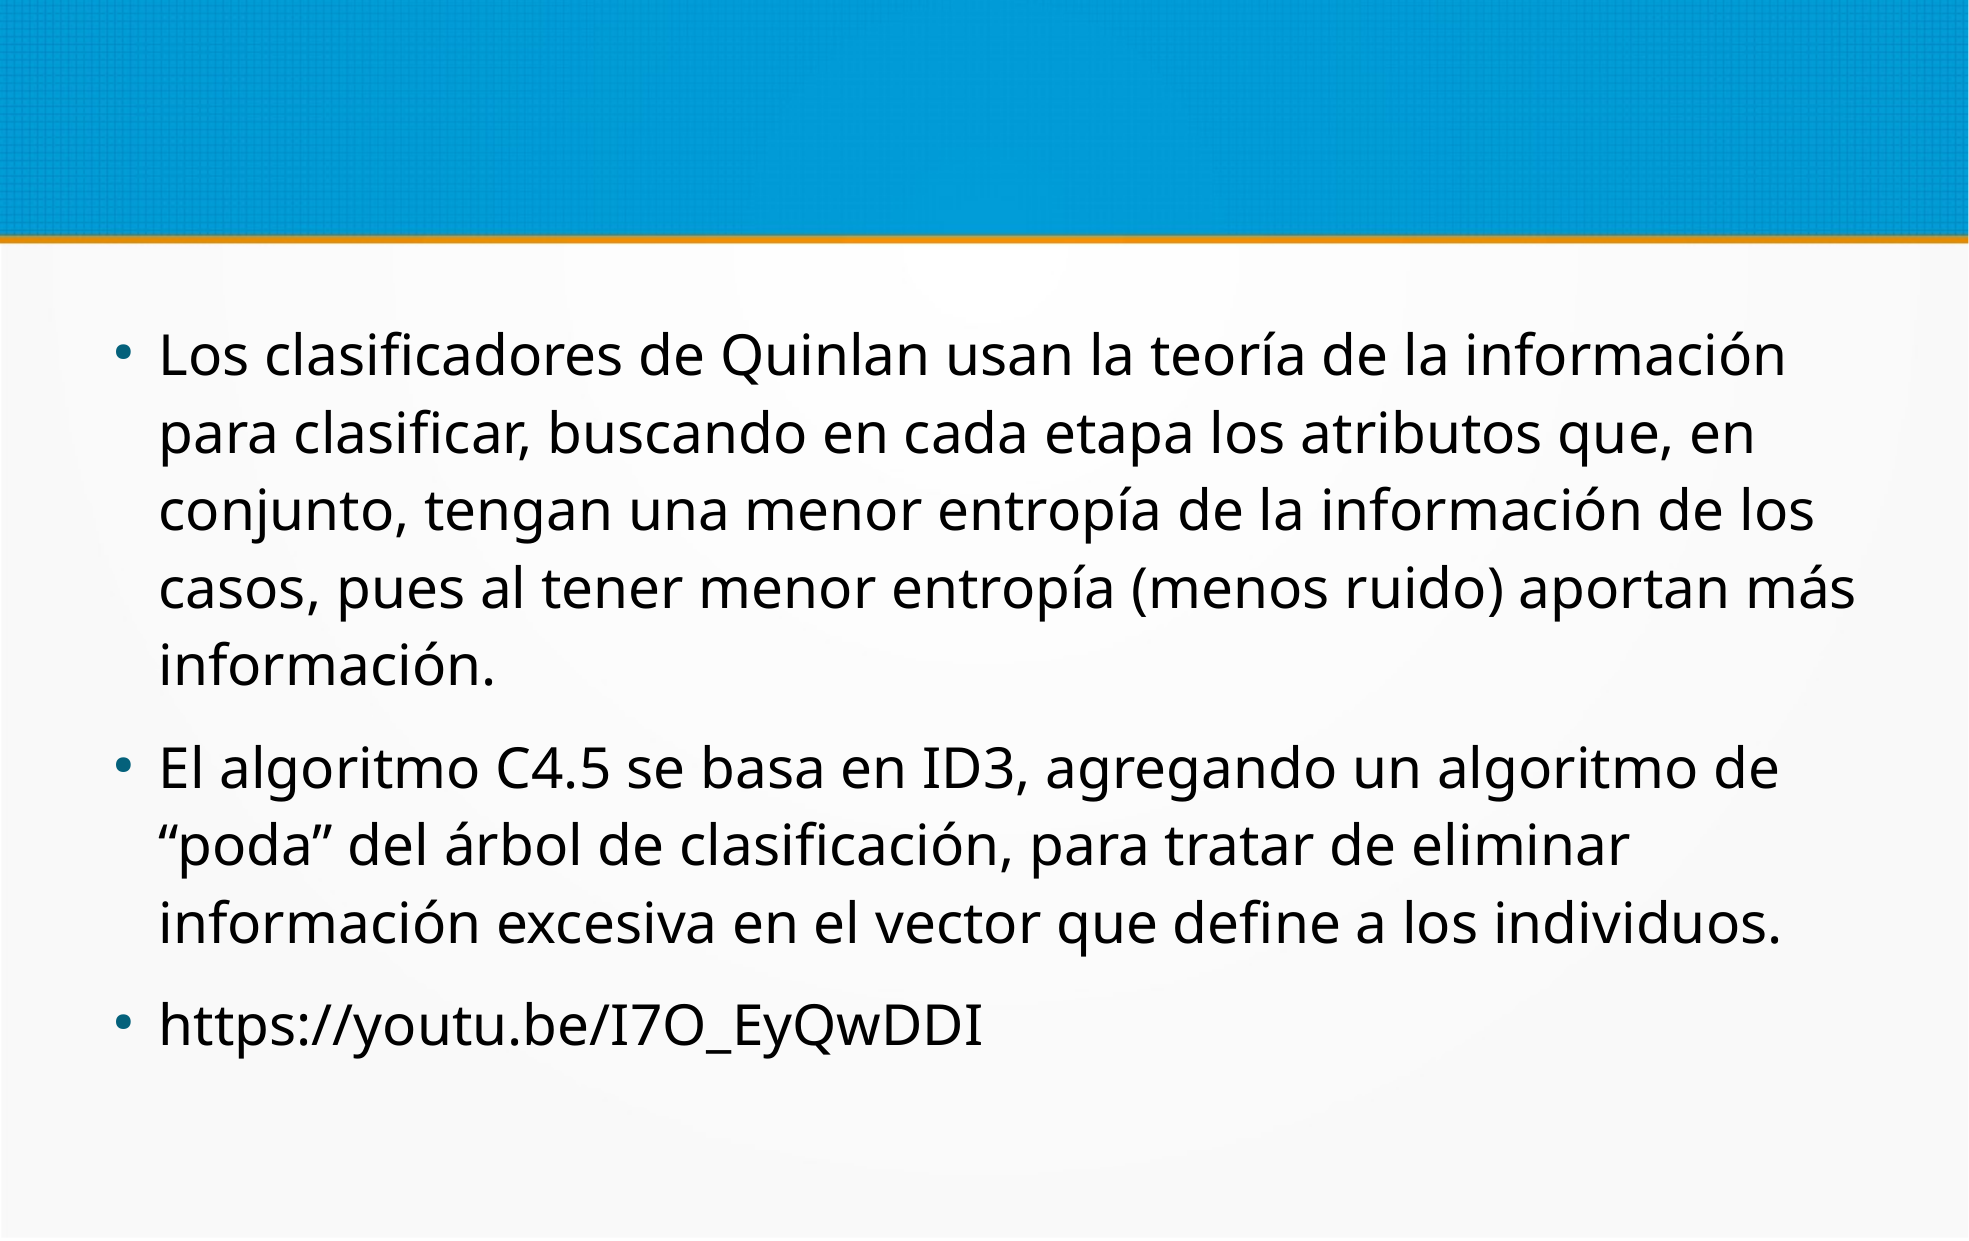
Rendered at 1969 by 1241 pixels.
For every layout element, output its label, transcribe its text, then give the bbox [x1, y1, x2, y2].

picture [0, 233, 1969, 1241]
list Los clasificadores de Quinlan usan la teoría de la información para clasificar, buscando en cada etapa los atributos que, en conjunto, tengan una menor entropía de la información de los casos, pues al tener menor entropía (menos ruido) aportan más información. El algoritmo C4.5 se basa en ID3, agregando un algoritmo de “poda” del árbol de clasificación, para tratar de eliminar información excesiva en el vector que define a los individuos. https://youtu.be/I7O_EyQwDDI [98, 315, 1861, 1081]
